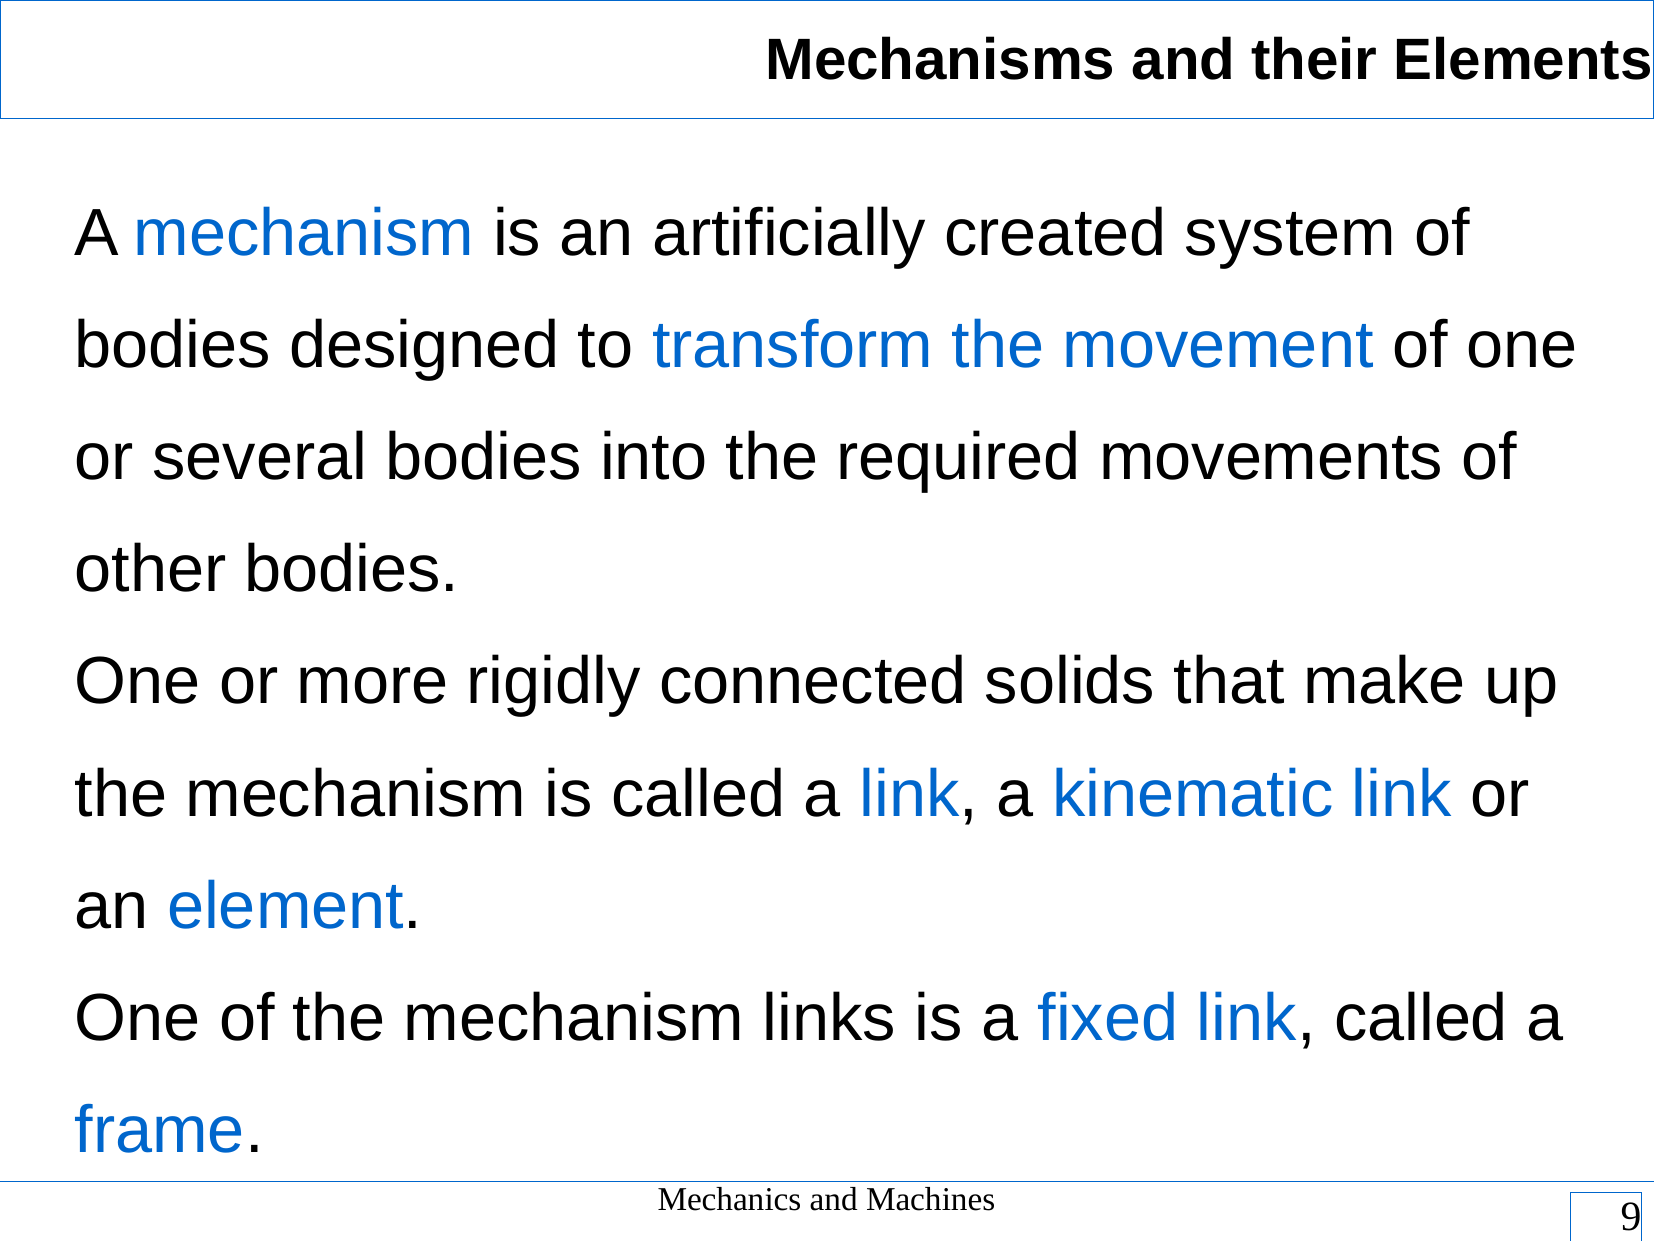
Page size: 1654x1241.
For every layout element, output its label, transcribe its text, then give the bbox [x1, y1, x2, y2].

text_box A mechanism is an artificially created system of bodies designed to transform the movement of one or several bodies into the required movements of other bodies. One or more rigidly connected solids that make up the mechanism is called a link, a kinematic link or an element. One of the mechanism links is a fixed link, called a frame. [60, 150, 1611, 1241]
title Mechanisms and their Elements [0, 0, 1654, 119]
